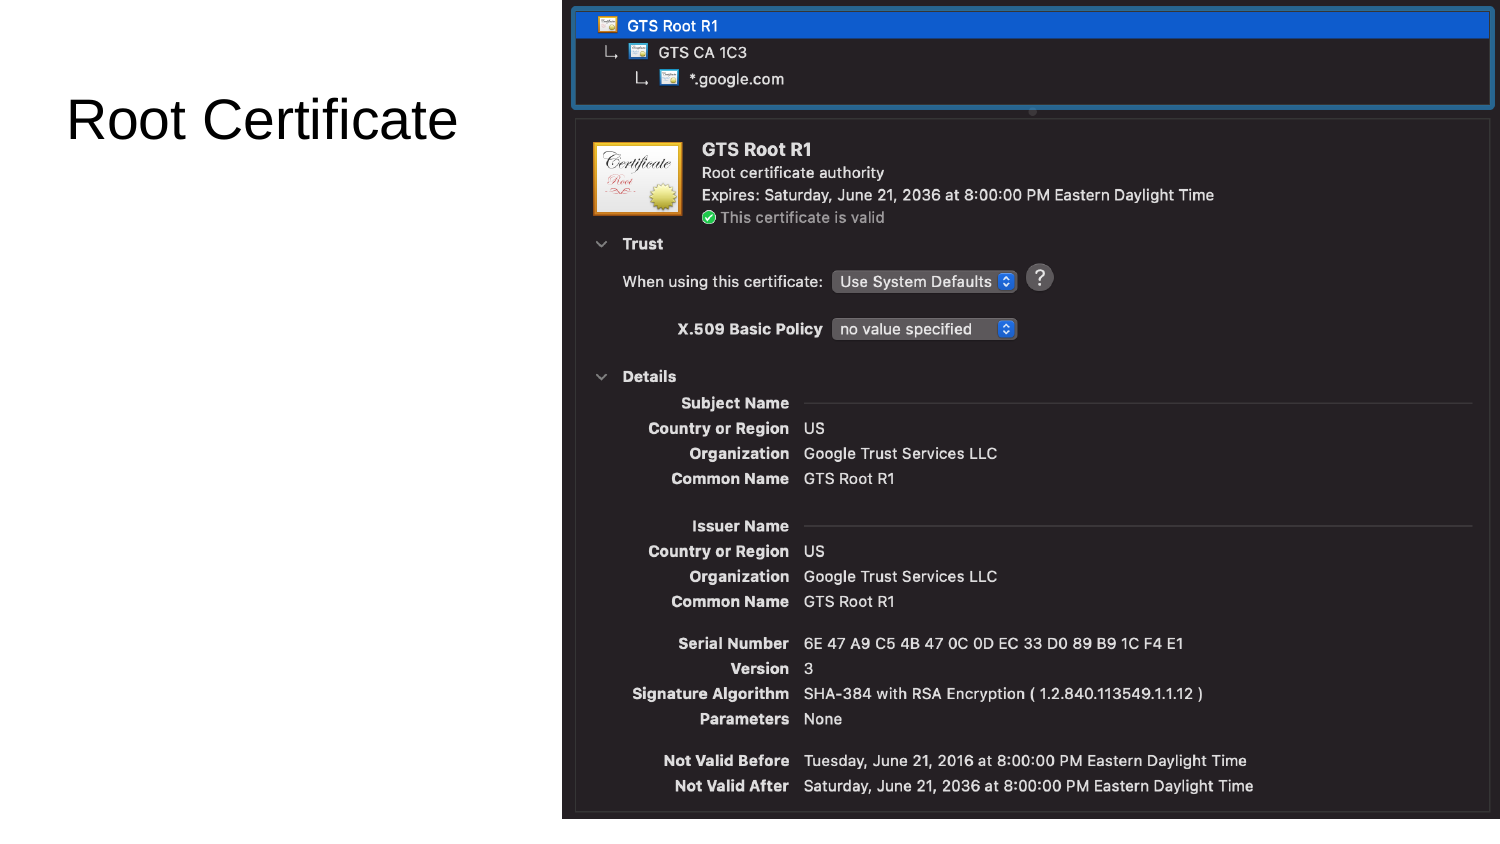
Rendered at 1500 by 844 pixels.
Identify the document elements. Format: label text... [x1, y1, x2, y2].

picture [562, 0, 1500, 819]
title Root Certificate [51, 72, 562, 167]
